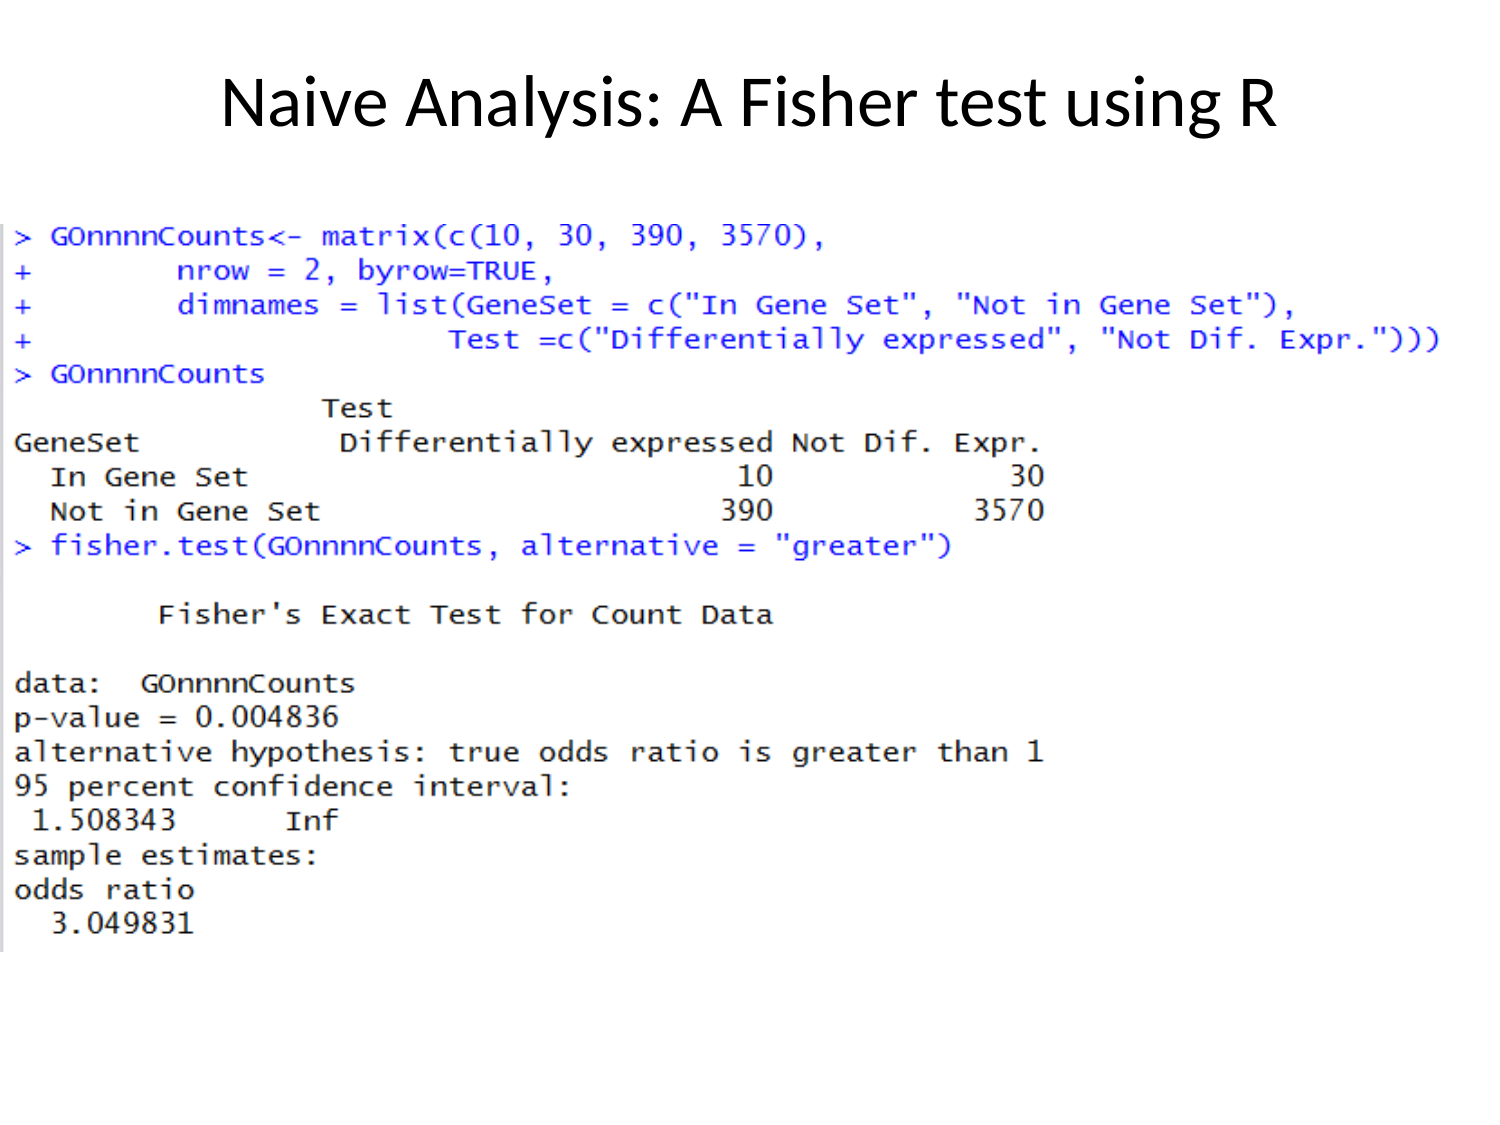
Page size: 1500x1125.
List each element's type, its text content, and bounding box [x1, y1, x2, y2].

picture [0, 224, 1463, 952]
title Naive Analysis: A Fisher test using R [75, 45, 1425, 150]
